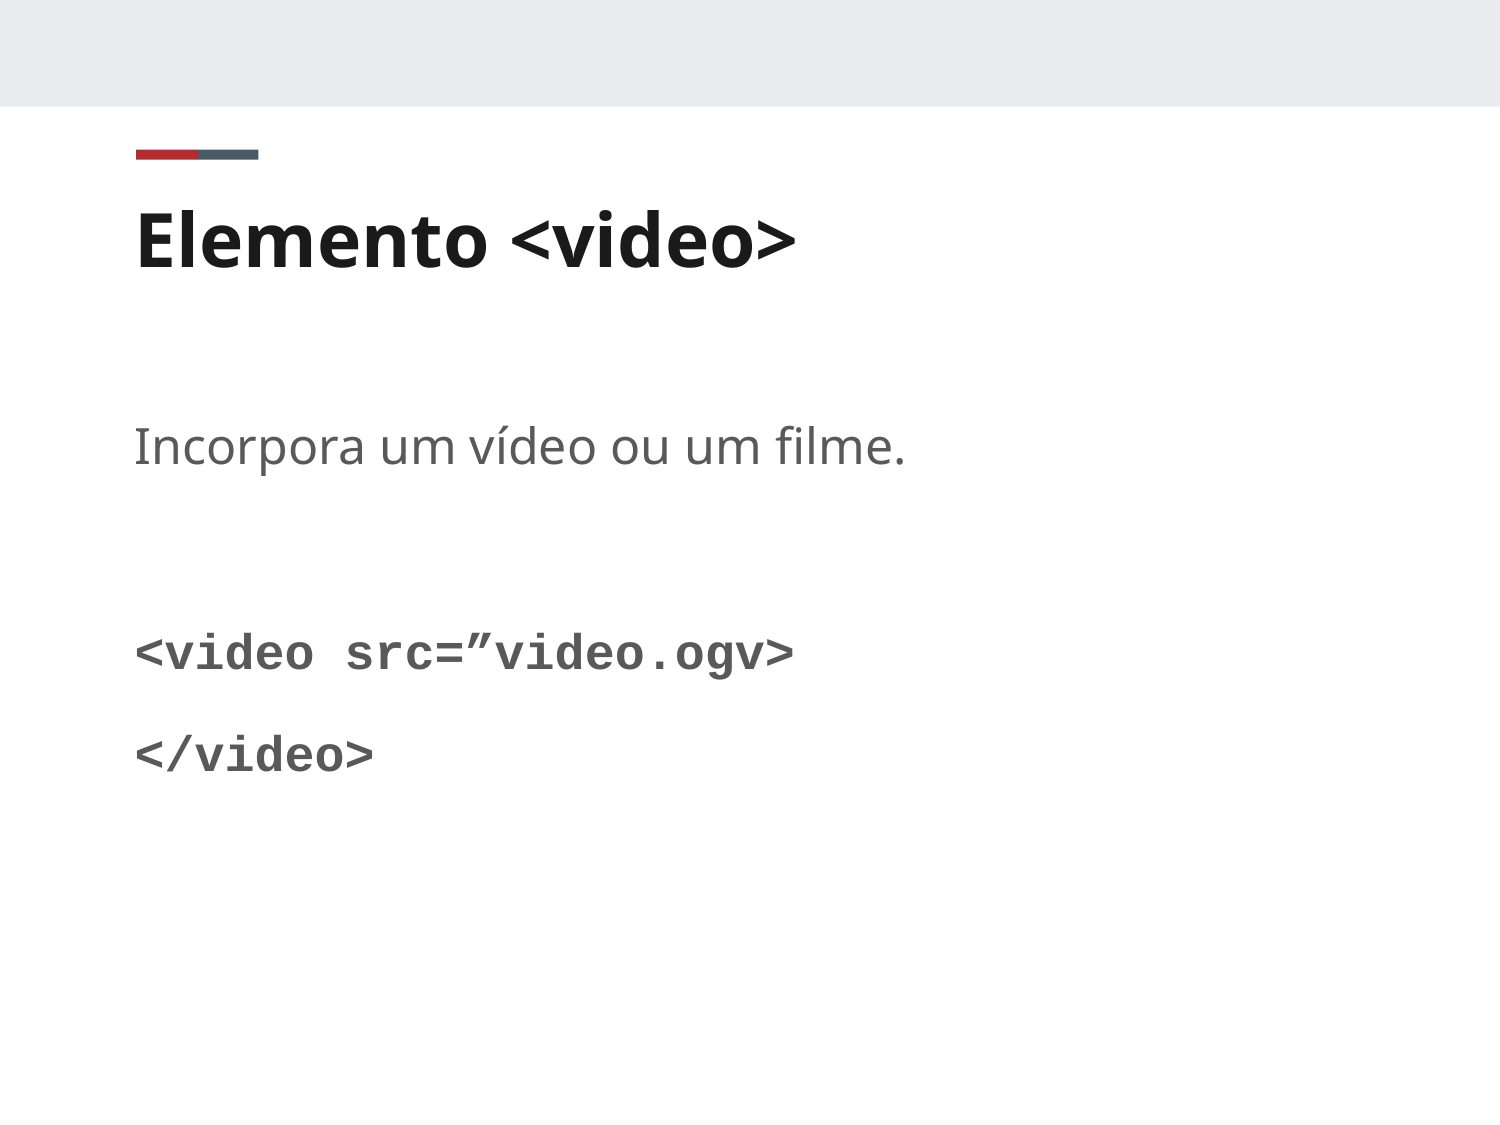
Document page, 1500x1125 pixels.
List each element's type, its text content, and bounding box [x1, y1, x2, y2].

title Elemento <video> [119, 177, 1381, 295]
list Incorpora um vídeo ou um filme. <video src=”video.ogv> </video> [119, 390, 1381, 1010]
